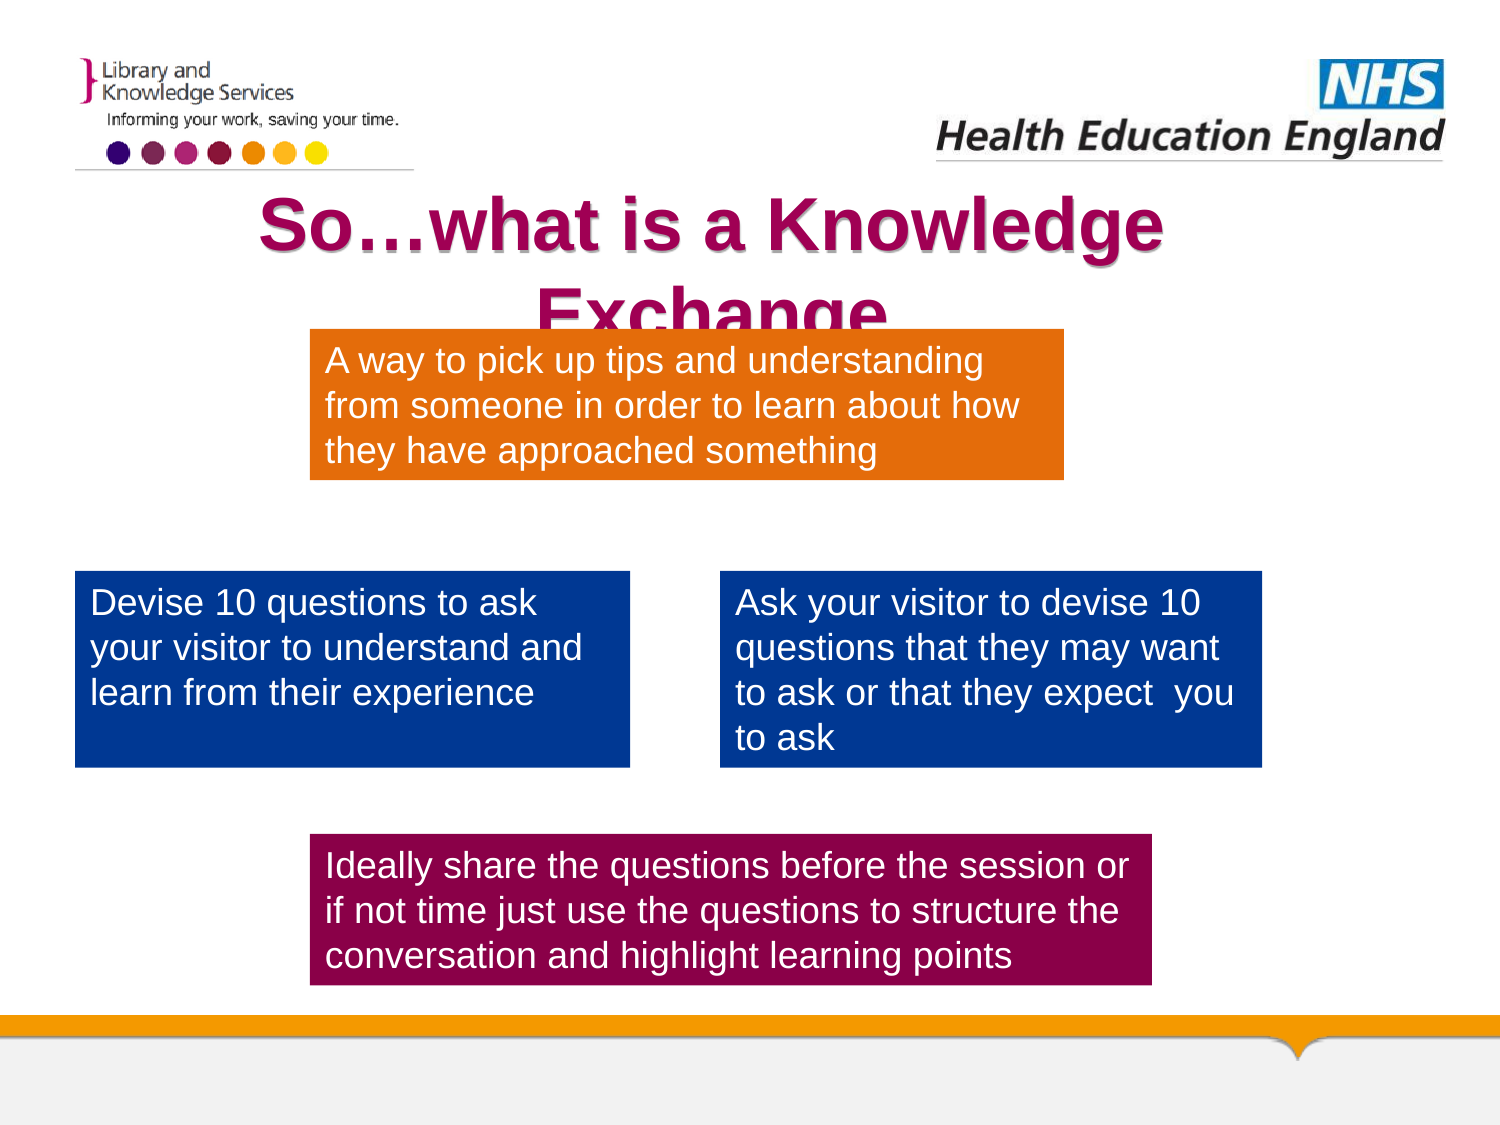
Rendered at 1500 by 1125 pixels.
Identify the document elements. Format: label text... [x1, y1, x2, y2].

text_box Ask your visitor to devise 10 questions that they may want to ask or that they expect you to ask [720, 570, 1263, 768]
text_box Ideally share the questions before the session or if not time just use the questions to structure the conversation and highlight learning points [309, 833, 1152, 986]
text_box Devise 10 questions to ask your visitor to understand and learn from their experience [75, 570, 631, 768]
title So…what is a Knowledge Exchange [75, 168, 1432, 280]
picture [75, 54, 416, 169]
text_box A way to pick up tips and understanding from someone in order to learn about how they have approached something [309, 328, 1064, 481]
